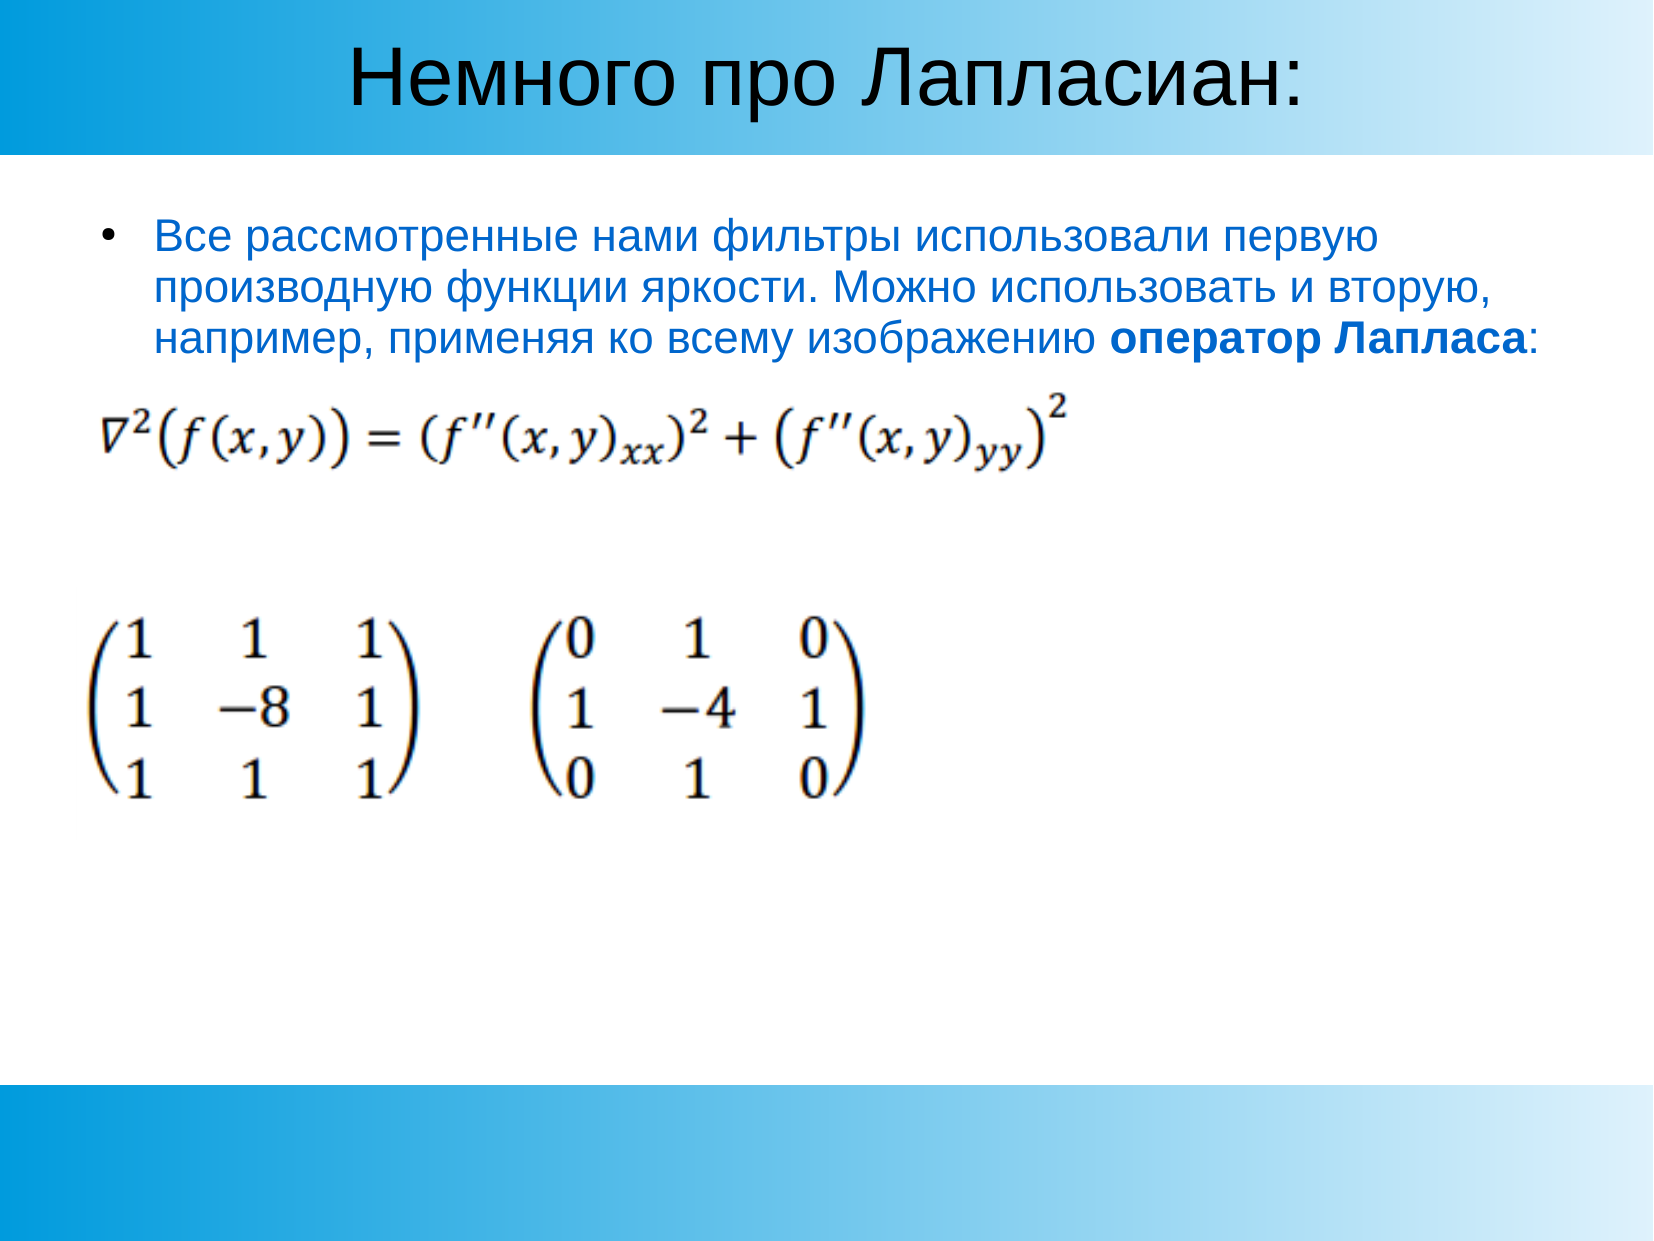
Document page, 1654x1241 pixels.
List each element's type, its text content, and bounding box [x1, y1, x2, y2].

title Немного про Лапласиан: [82, 0, 1571, 154]
picture [75, 587, 436, 841]
picture [518, 599, 871, 826]
picture [90, 389, 1072, 478]
list Все рассмотренные нами фильтры использовали первую производную функции яркости. Можно использовать и вторую, например, применяя ко всему изображению оператор Лапласа: [82, 210, 1571, 1010]
